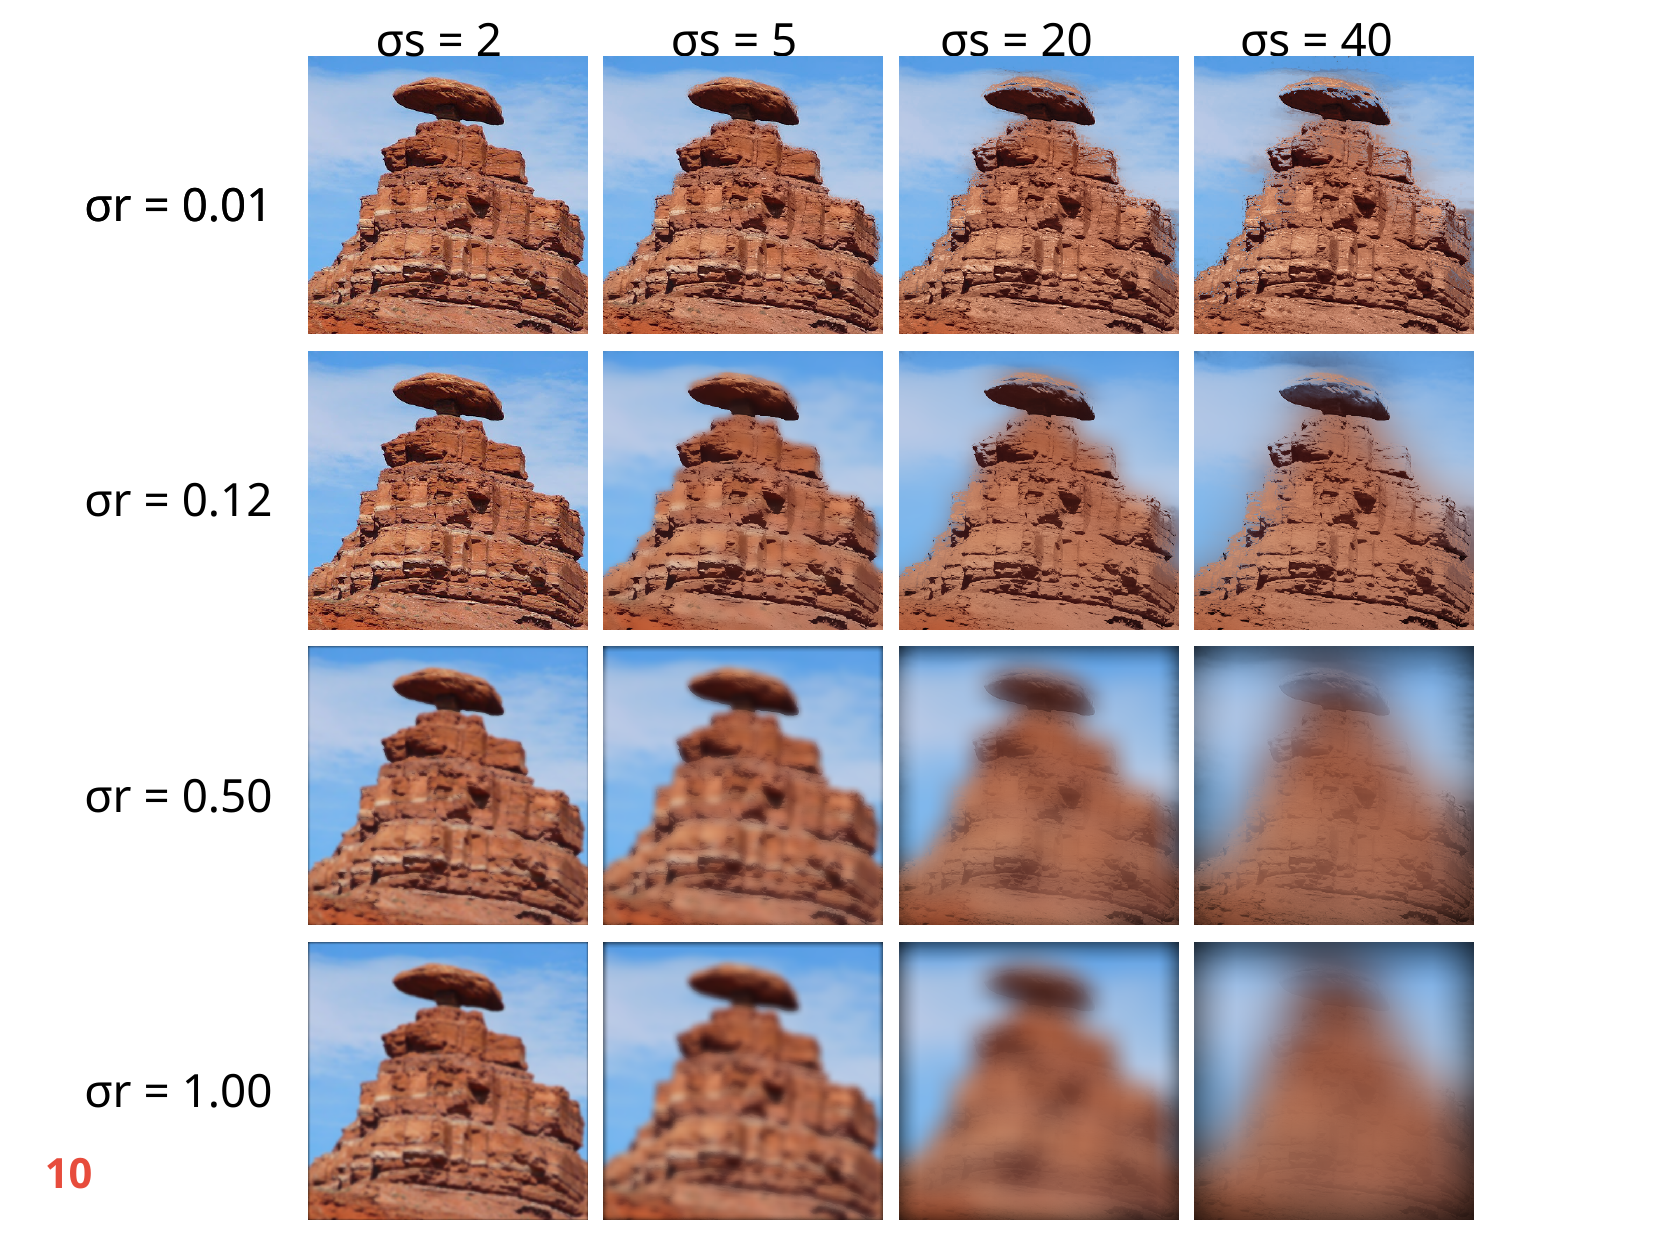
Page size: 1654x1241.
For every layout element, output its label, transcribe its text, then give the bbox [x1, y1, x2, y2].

text_box <number> [30, 1136, 121, 1201]
picture [899, 942, 1179, 1220]
text_box σs = 5 [656, 0, 852, 56]
text_box σr = 0.01 [69, 165, 385, 287]
picture [603, 351, 883, 630]
picture [603, 646, 883, 925]
text_box σs = 2 [360, 0, 556, 68]
picture [308, 351, 588, 630]
picture [899, 56, 1179, 334]
picture [1194, 56, 1474, 334]
picture [308, 942, 588, 1220]
text_box σs = 20 [925, 0, 1147, 56]
text_box σr = 1.00 [69, 1050, 308, 1173]
picture [308, 56, 588, 334]
picture [1194, 942, 1474, 1220]
text_box σs = 40 [1225, 0, 1442, 56]
picture [308, 646, 588, 925]
picture [899, 646, 1179, 925]
picture [603, 942, 883, 1220]
picture [899, 351, 1179, 630]
picture [1194, 351, 1474, 630]
picture [1194, 646, 1474, 925]
text_box σr = 0.50 [69, 755, 308, 877]
text_box σr = 0.12 [69, 460, 308, 582]
picture [603, 56, 883, 334]
